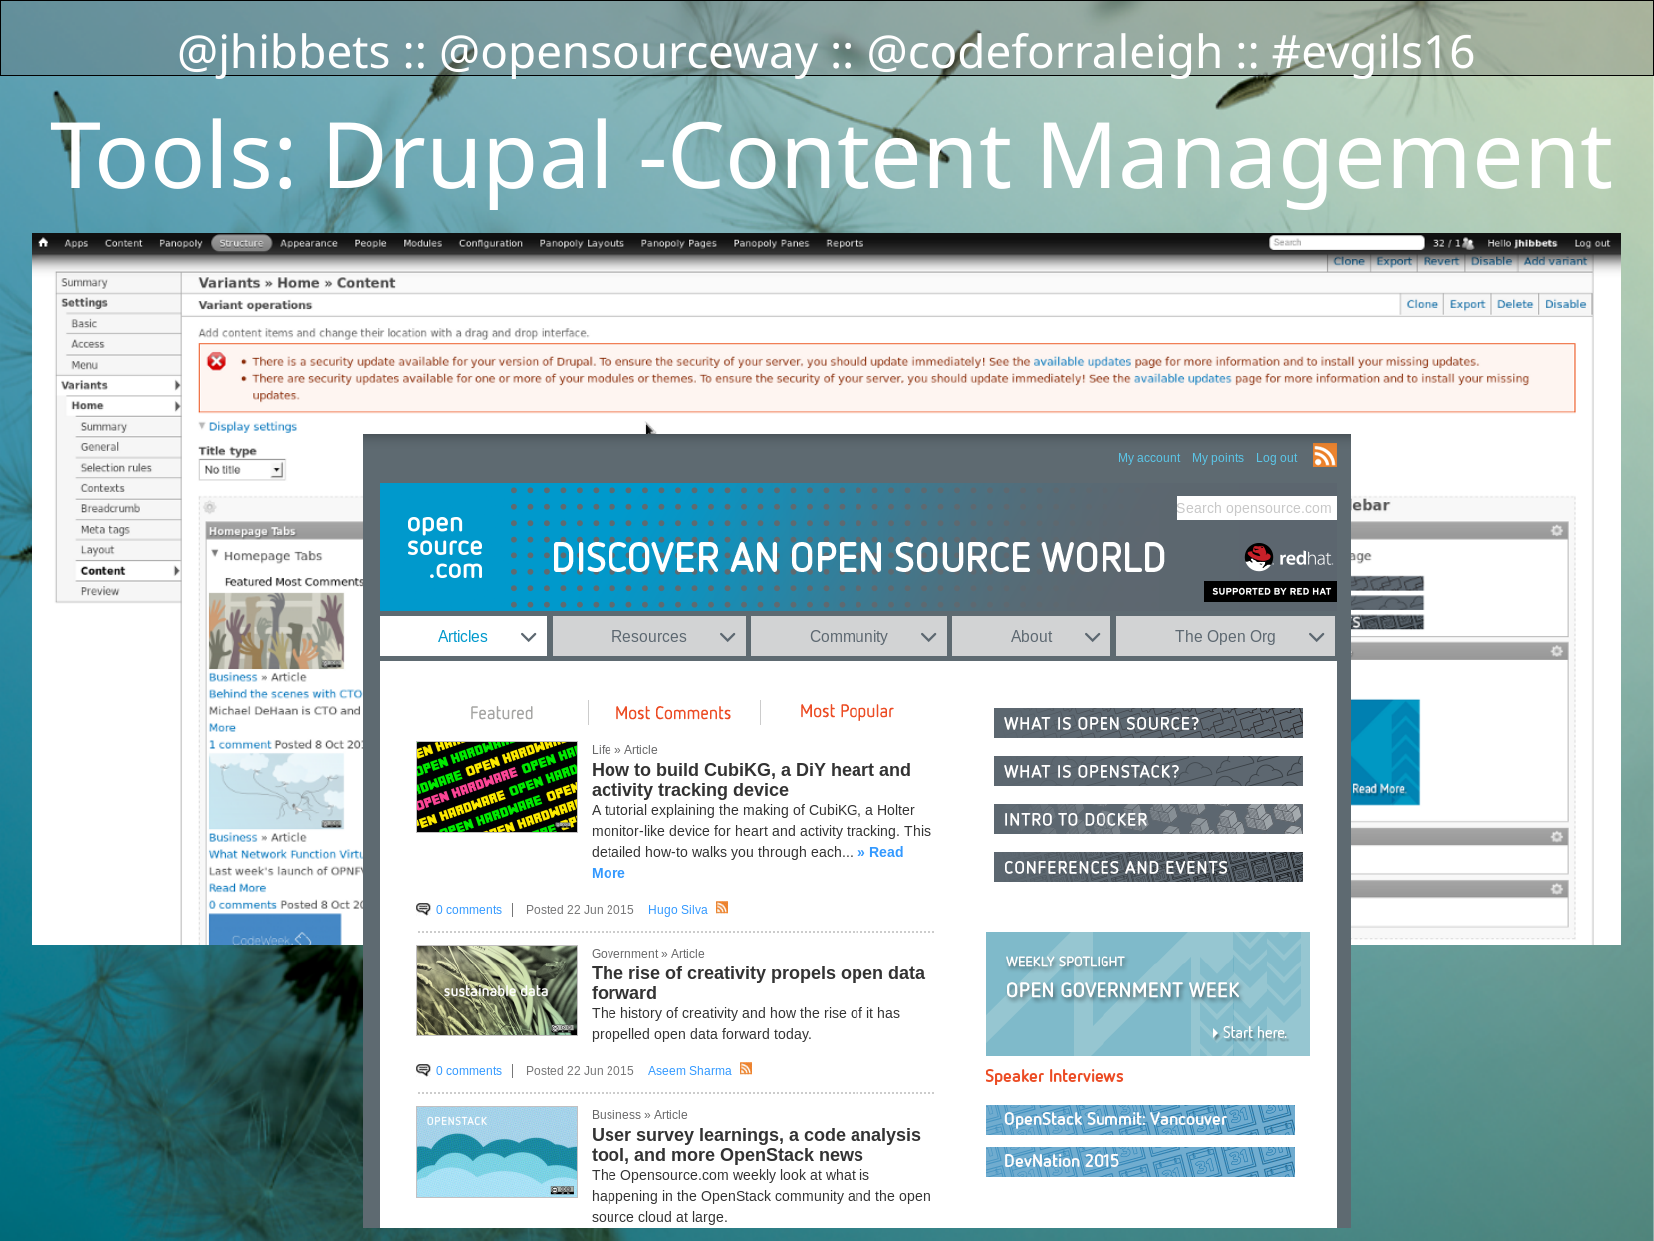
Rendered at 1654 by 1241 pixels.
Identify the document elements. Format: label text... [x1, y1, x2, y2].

picture [0, 76, 1654, 1241]
title Tools: Drupal -Content Management [30, 49, 1636, 257]
